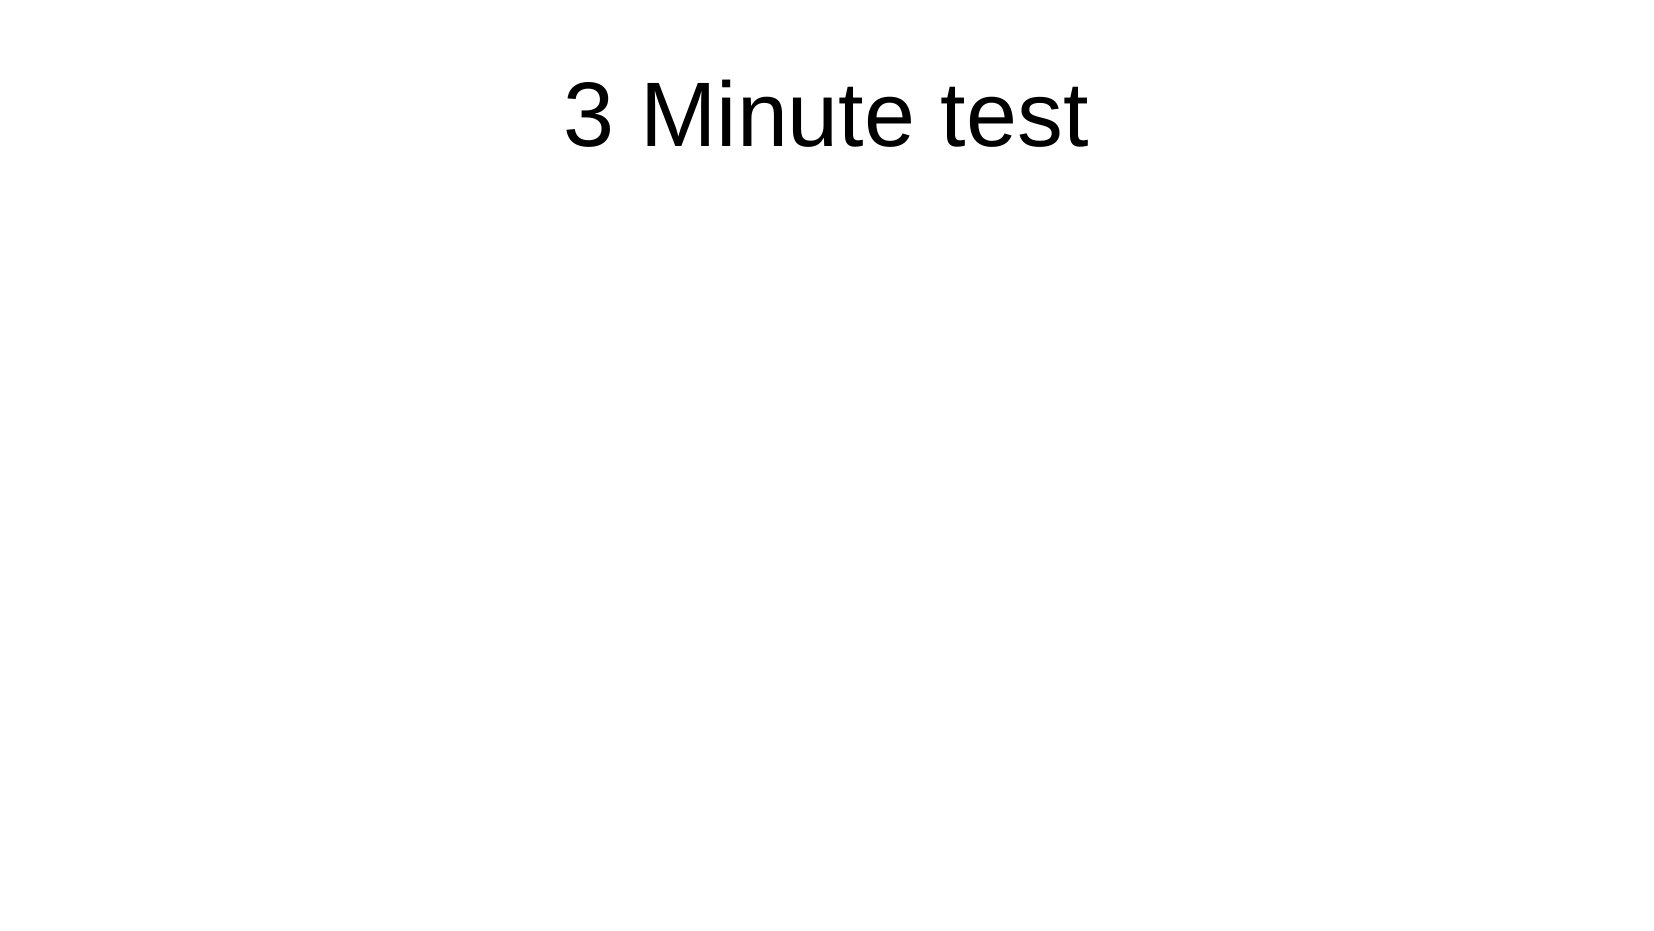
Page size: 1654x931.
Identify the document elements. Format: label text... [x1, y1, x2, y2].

title 3 Minute test [82, 37, 1571, 193]
